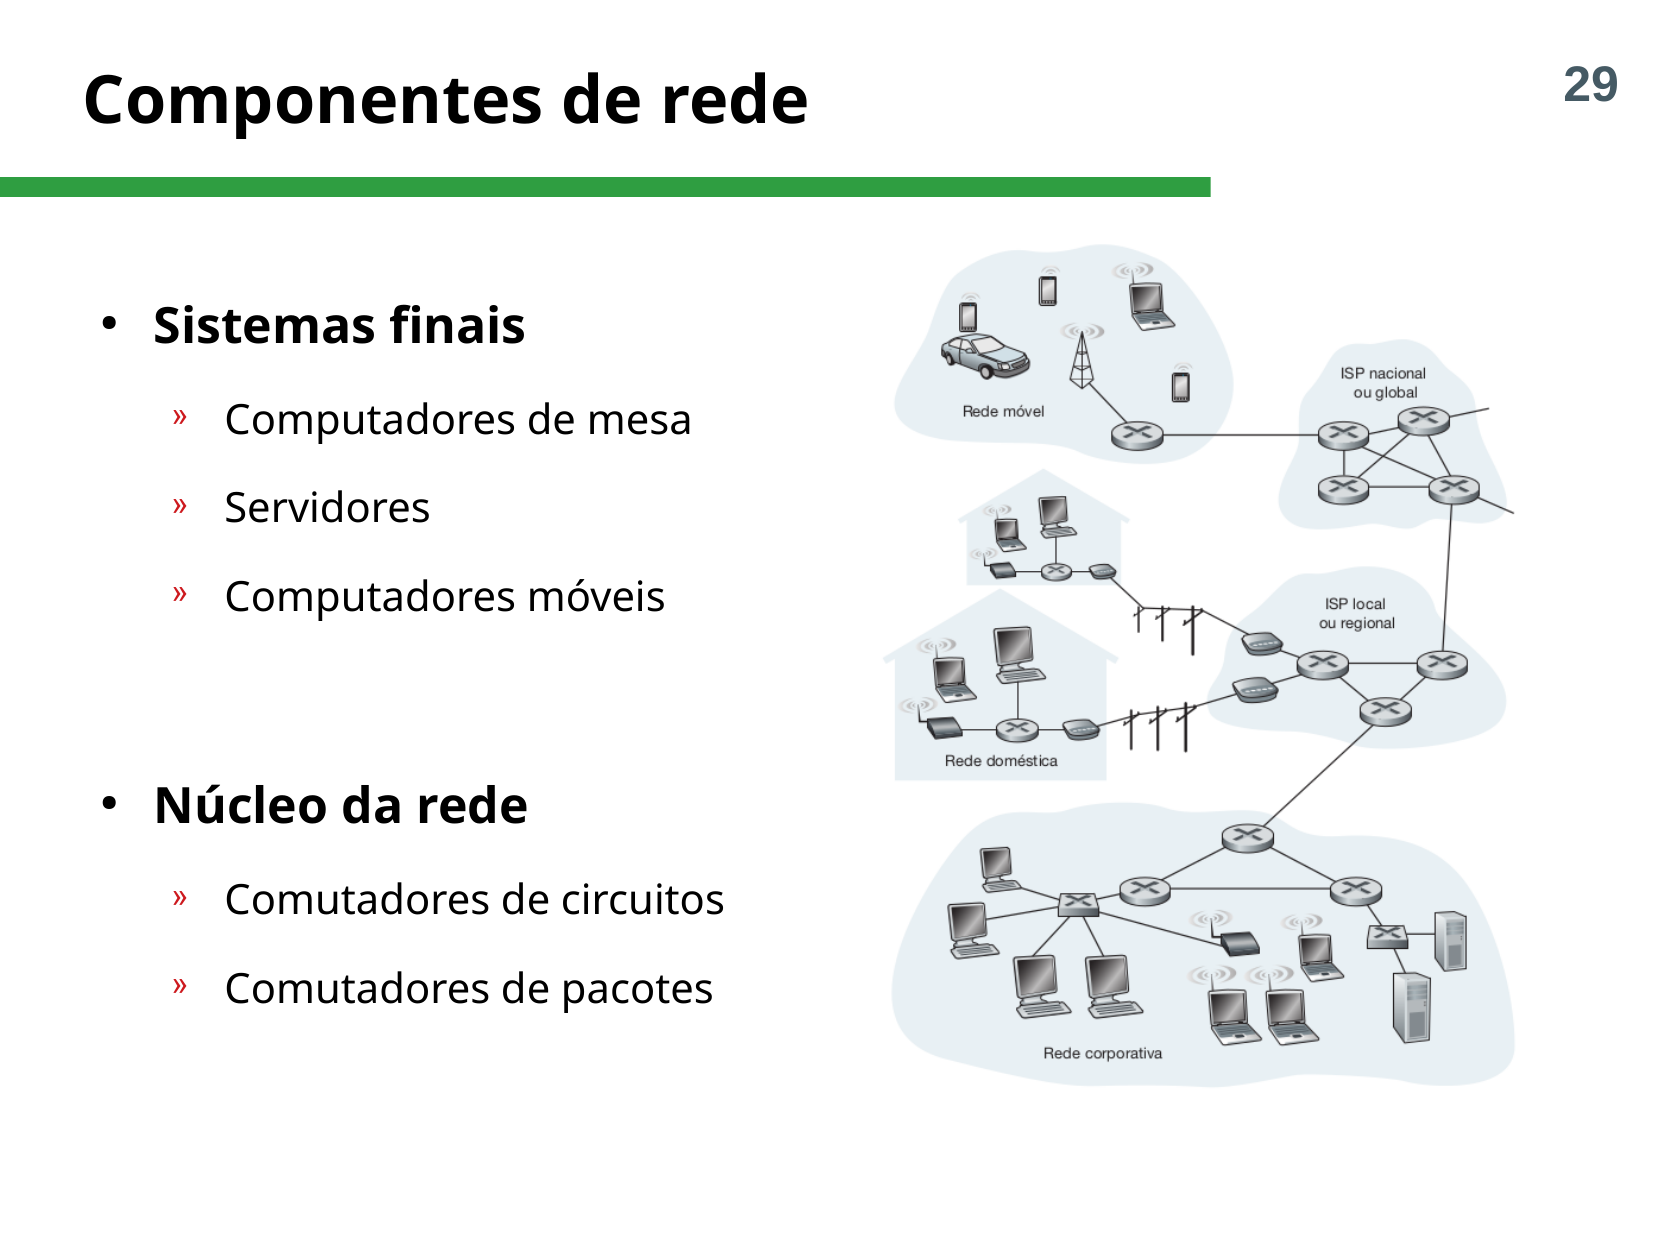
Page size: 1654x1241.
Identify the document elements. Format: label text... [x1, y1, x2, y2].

picture [750, 236, 1654, 1093]
title Componentes de rede [82, 0, 1152, 202]
list Sistemas finais Computadores de mesa Servidores Computadores móveis Núcleo da rede Comutadores de circuitos Comutadores de pacotes [82, 290, 1571, 1216]
